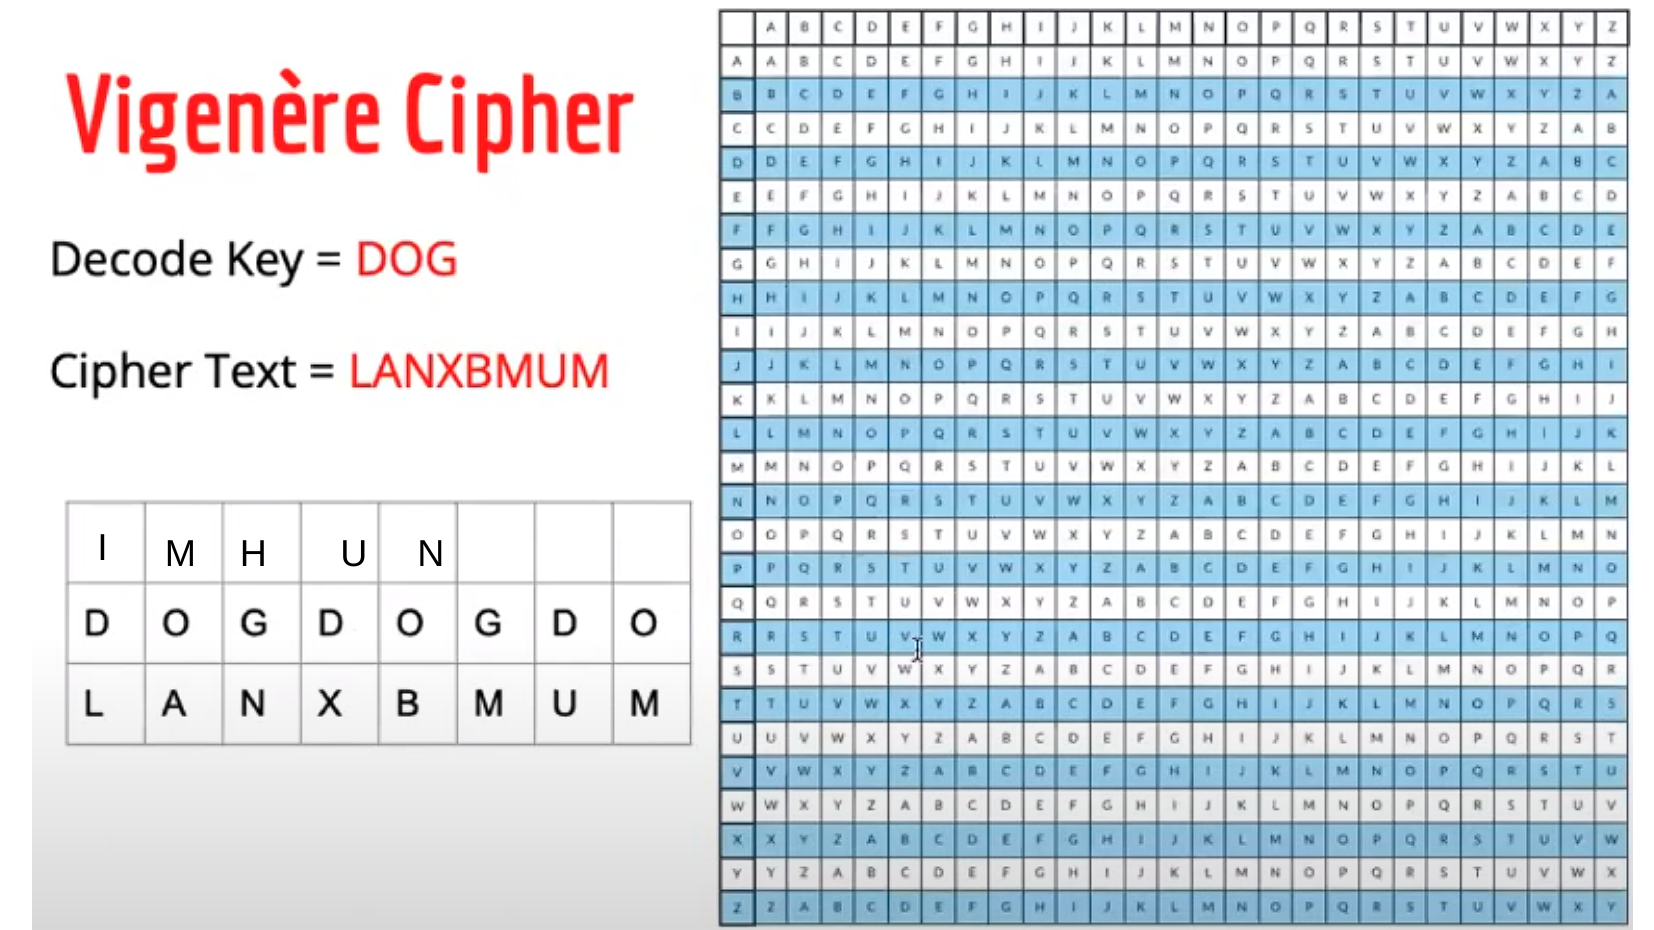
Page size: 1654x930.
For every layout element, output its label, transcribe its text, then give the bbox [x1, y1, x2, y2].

text_box M [150, 525, 211, 582]
text_box I [82, 519, 123, 576]
text_box H [225, 525, 282, 582]
text_box N [402, 525, 460, 582]
text_box U [325, 525, 383, 582]
picture [32, 0, 1633, 930]
